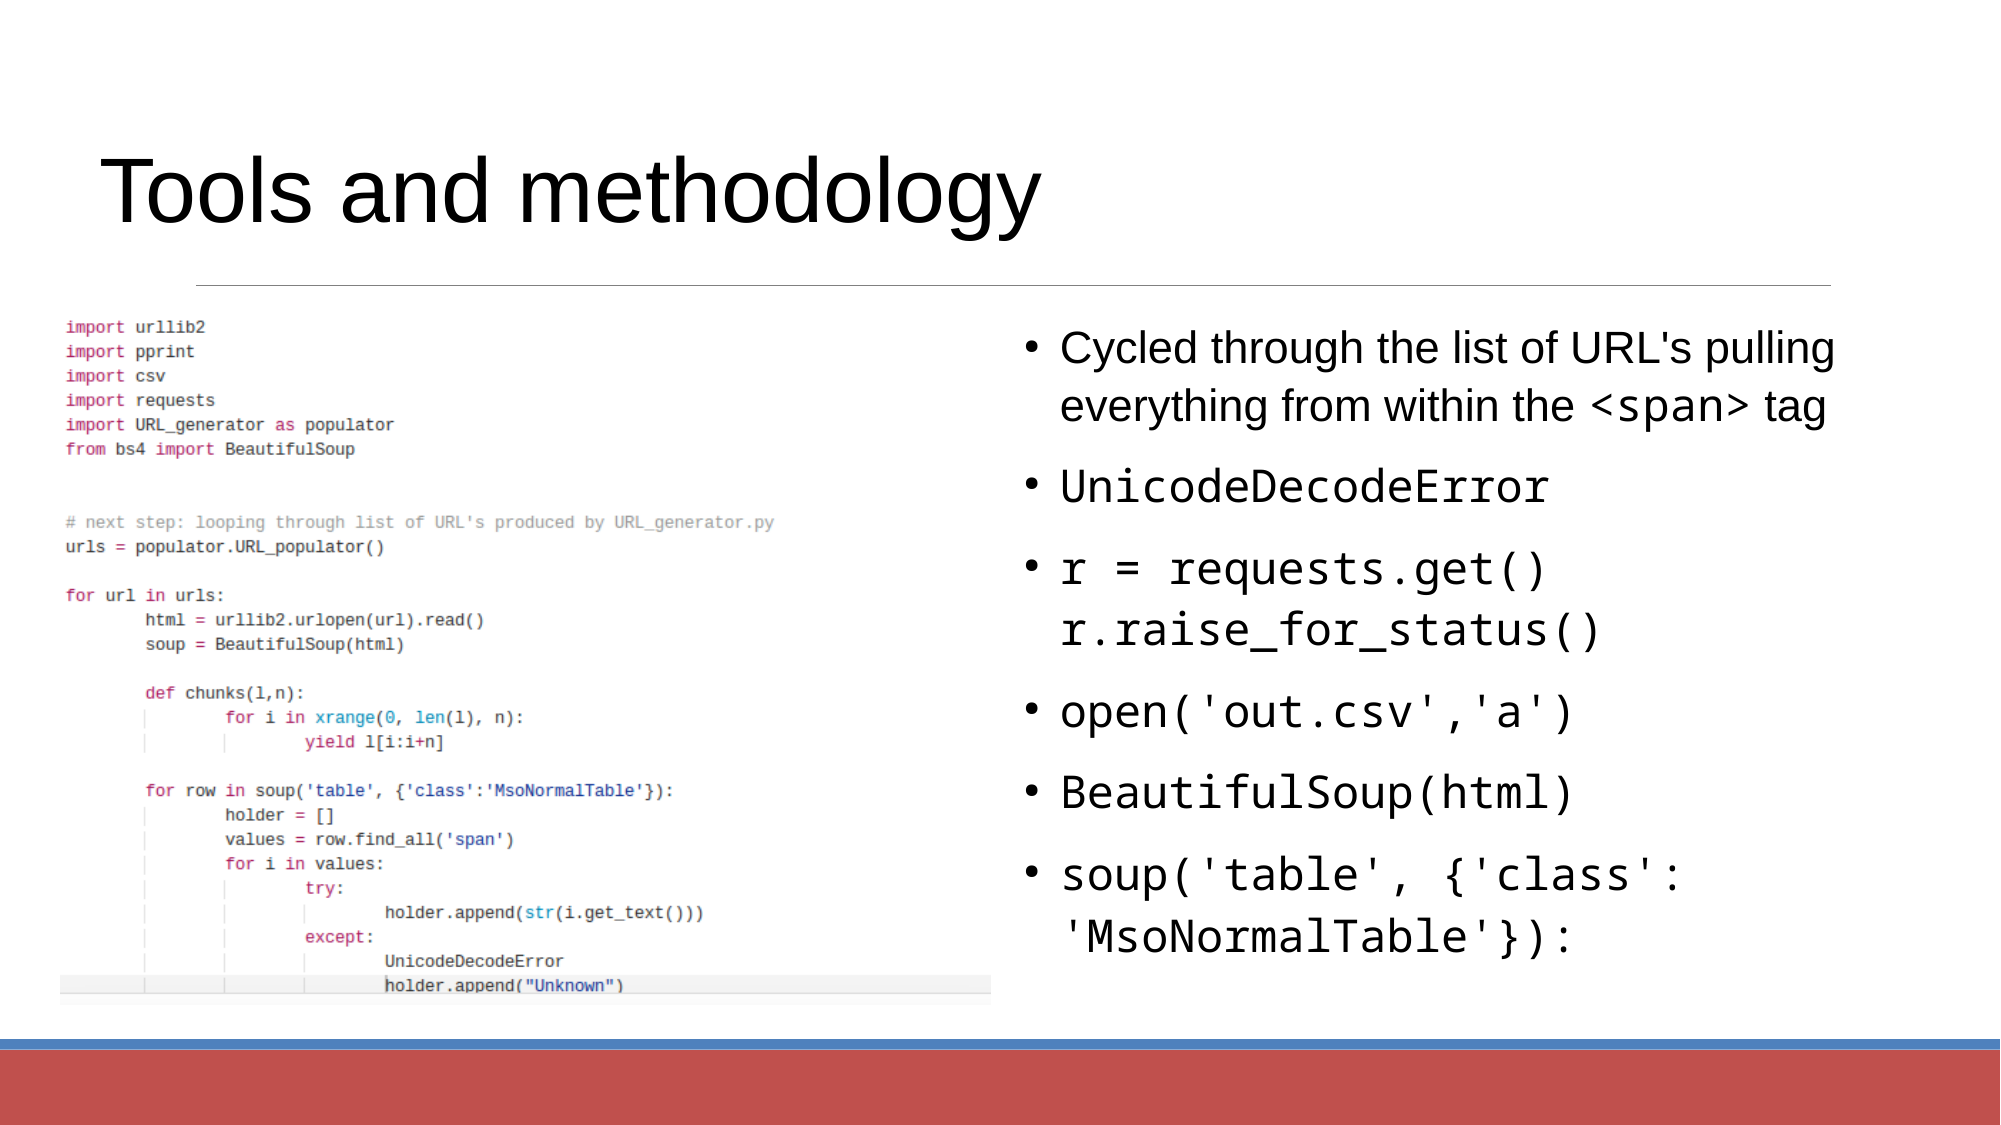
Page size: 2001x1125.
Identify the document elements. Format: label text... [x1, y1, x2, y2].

list Cycled through the list of URL's pulling everything from within the <span> tag UnicodeDecodeError r = requests.get() r.raise_for_status() open('out.csv','a') BeautifulSoup(html) soup('table', {'class': 'MsoNormalTable'}): [1011, 322, 1891, 976]
title Tools and methodology [99, 97, 1900, 286]
picture [60, 314, 991, 1006]
